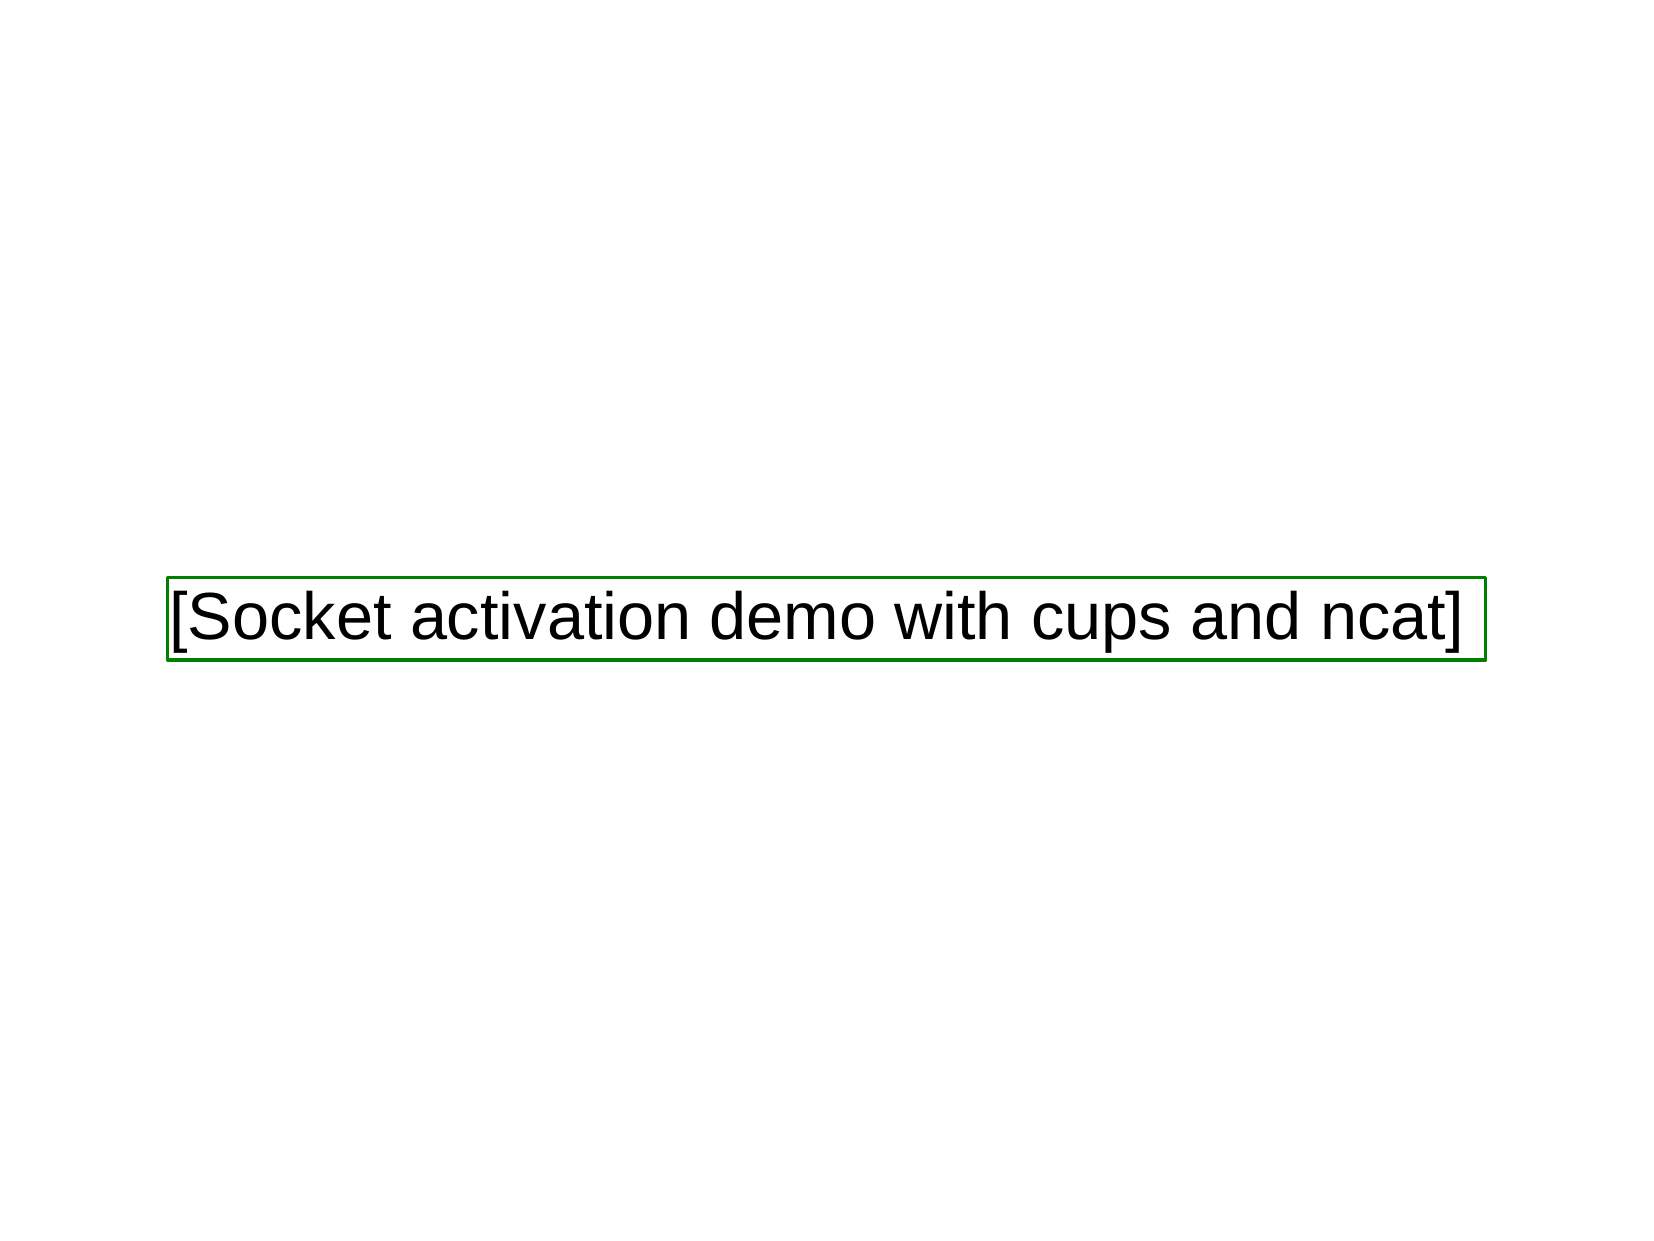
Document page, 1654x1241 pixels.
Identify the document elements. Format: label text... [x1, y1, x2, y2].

list [Socket activation demo with cups and ncat] [167, 577, 1486, 661]
